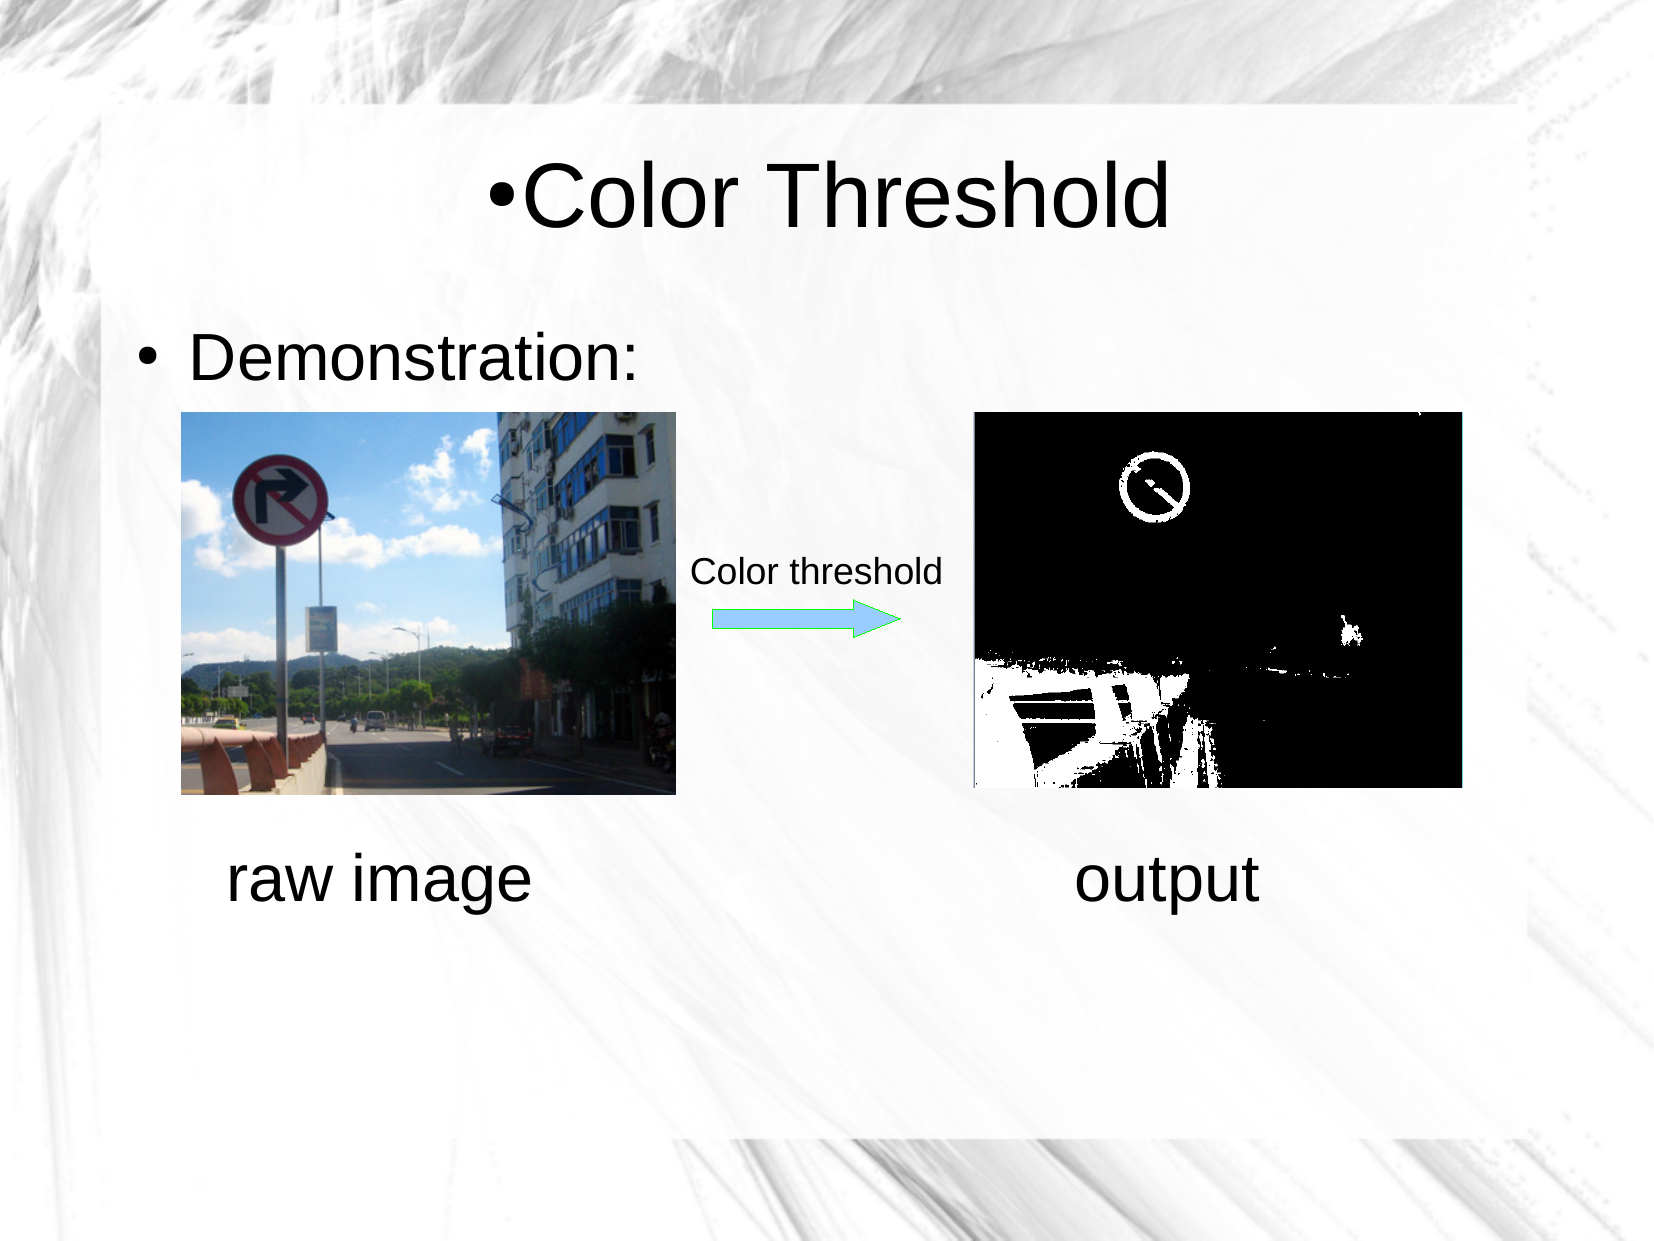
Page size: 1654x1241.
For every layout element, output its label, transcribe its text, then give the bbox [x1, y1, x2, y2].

picture [0, 0, 1654, 1241]
text_box Color threshold [675, 543, 959, 601]
list Demonstration: raw image output [118, 319, 1571, 945]
text_box [712, 601, 901, 638]
title Color Threshold [118, 112, 1506, 281]
